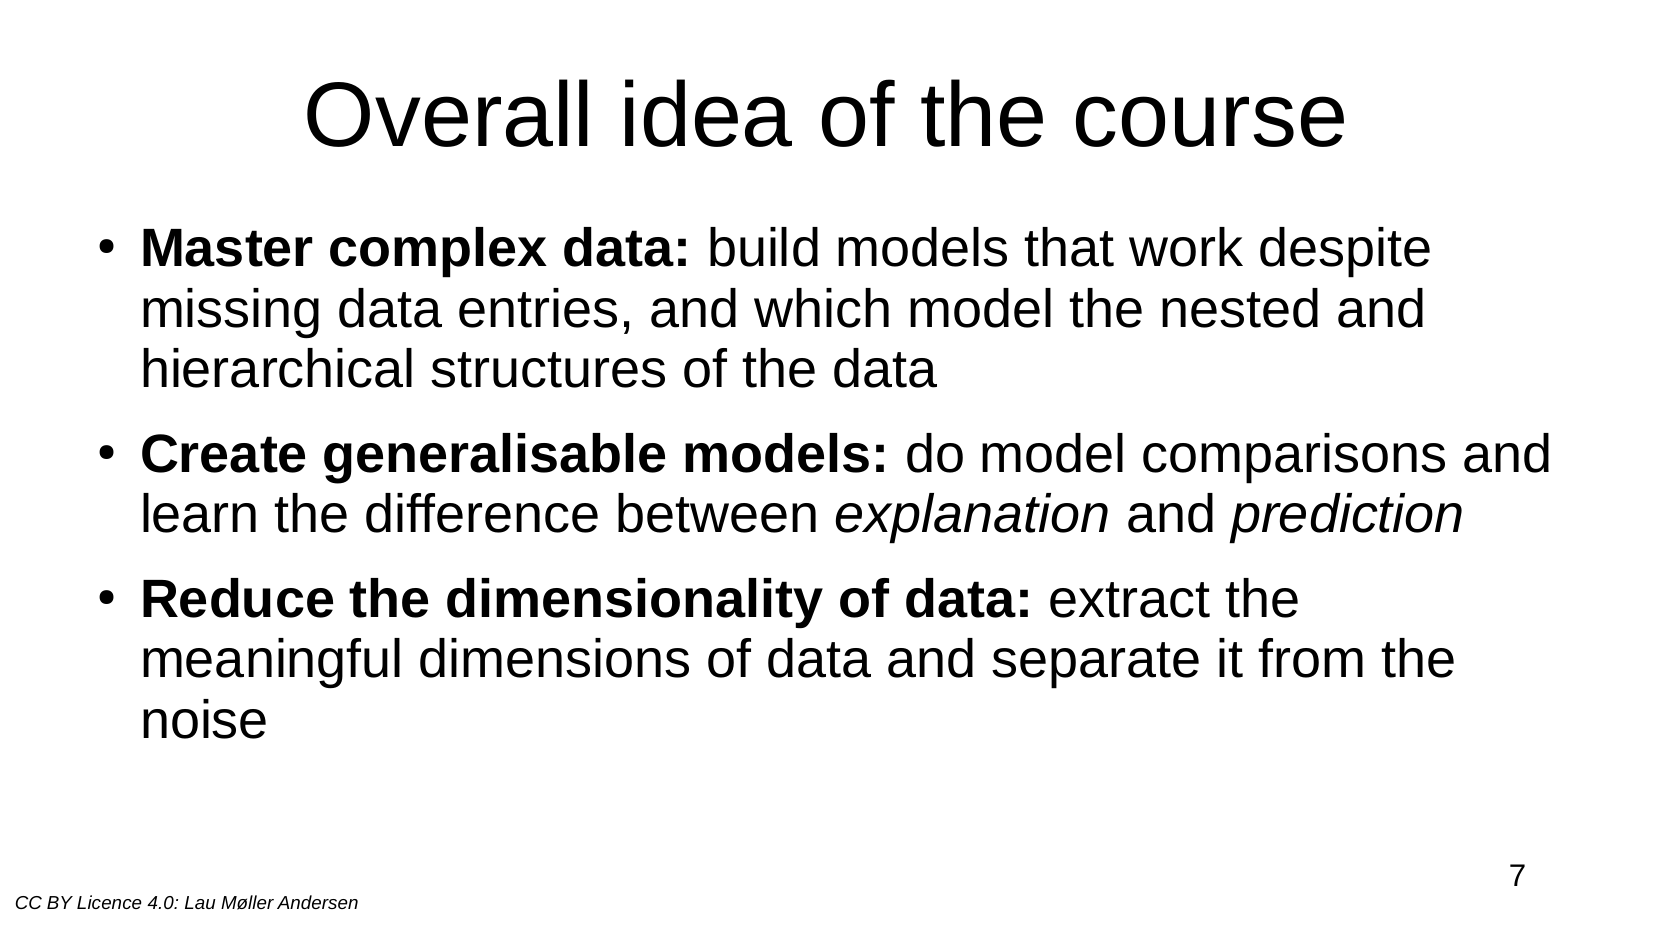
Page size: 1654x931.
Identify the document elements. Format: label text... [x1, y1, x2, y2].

text_box CC BY Licence 4.0: Lau Møller Andersen [0, 885, 387, 921]
text_box <nummer> [1494, 850, 1654, 921]
list Master complex data: build models that work despite missing data entries, and which model the nested and hierarchical structures of the data Create generalisable models: do model comparisons and learn the difference between explanation and prediction Reduce the dimensionality of data: extract the meaningful dimensions of data and separate it from the noise [82, 217, 1571, 758]
title Overall idea of the course [82, 37, 1571, 193]
